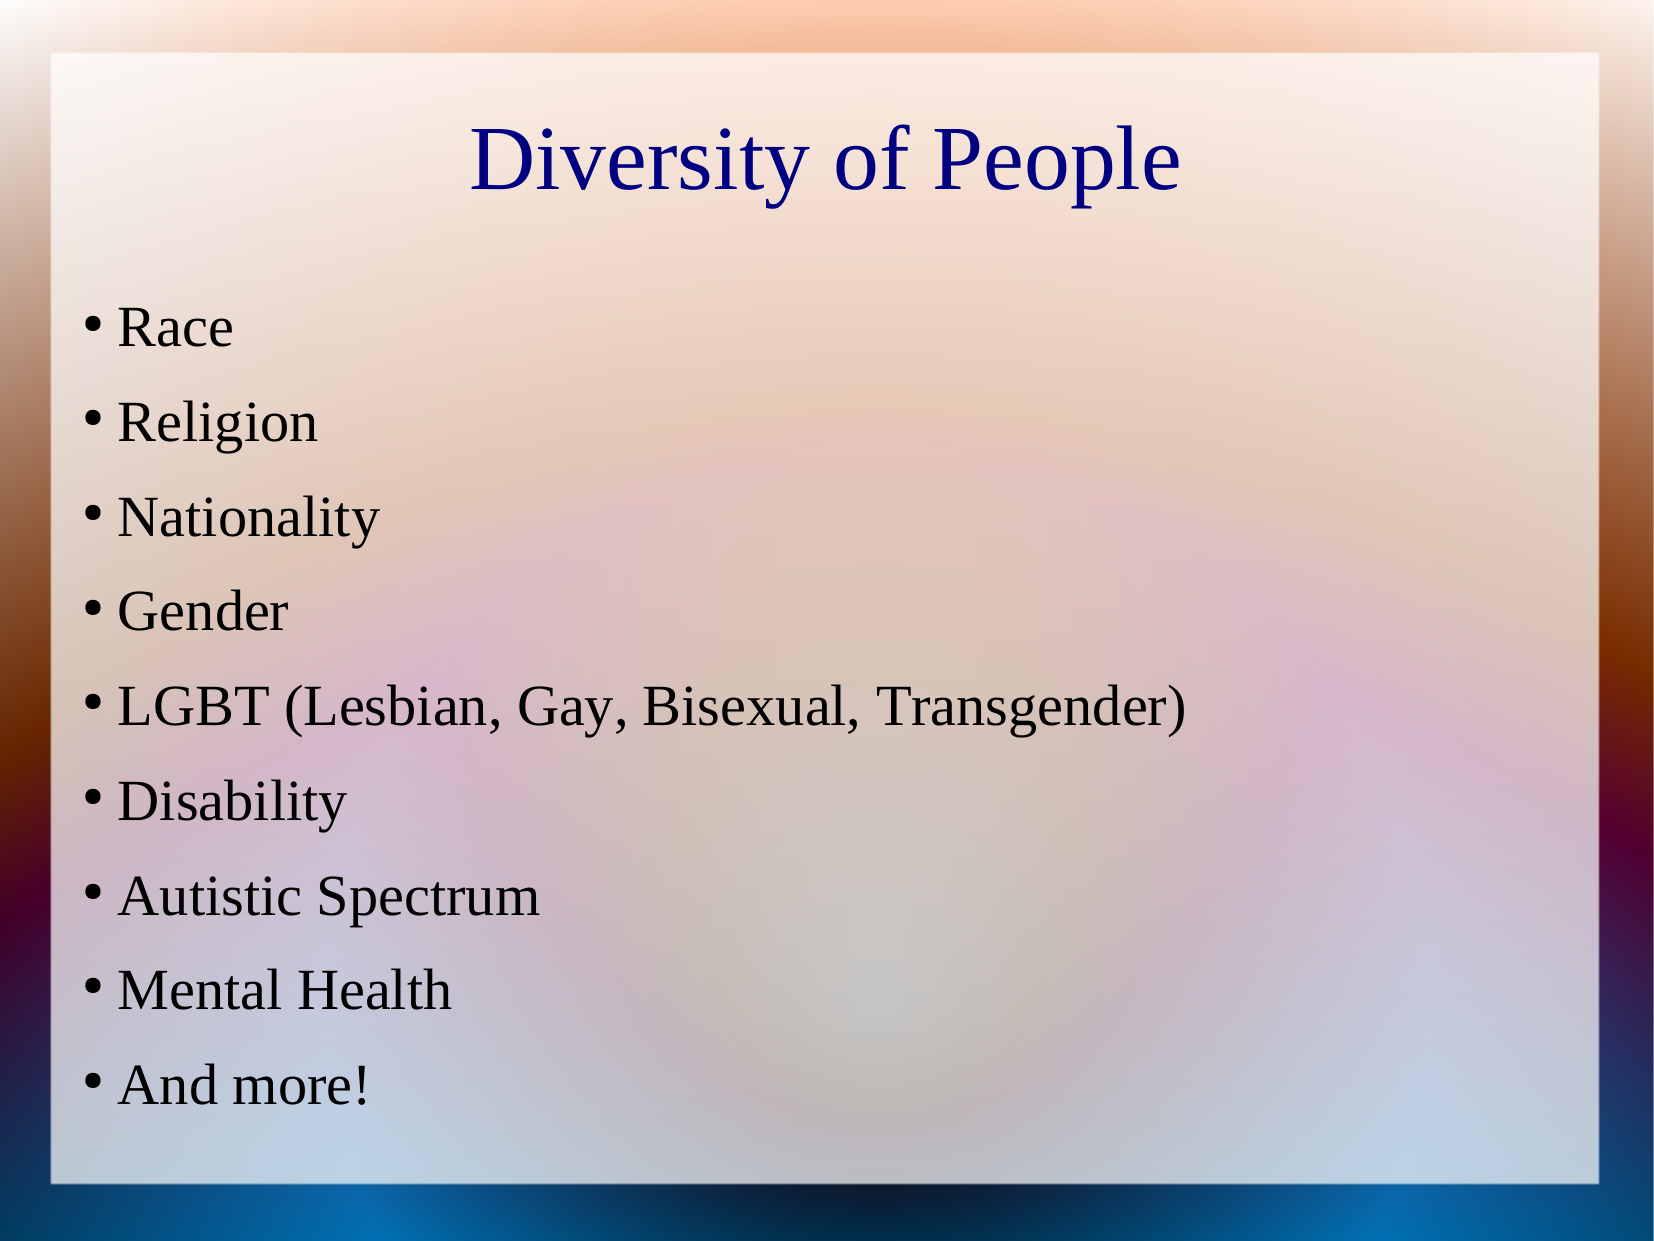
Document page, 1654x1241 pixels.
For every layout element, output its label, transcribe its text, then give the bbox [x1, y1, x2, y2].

list Race Religion Nationality Gender LGBT (Lesbian, Gay, Bisexual, Transgender) Disability Autistic Spectrum Mental Health And more! [82, 290, 1571, 1118]
picture [0, 0, 1654, 1241]
title Diversity of People [82, 55, 1571, 262]
